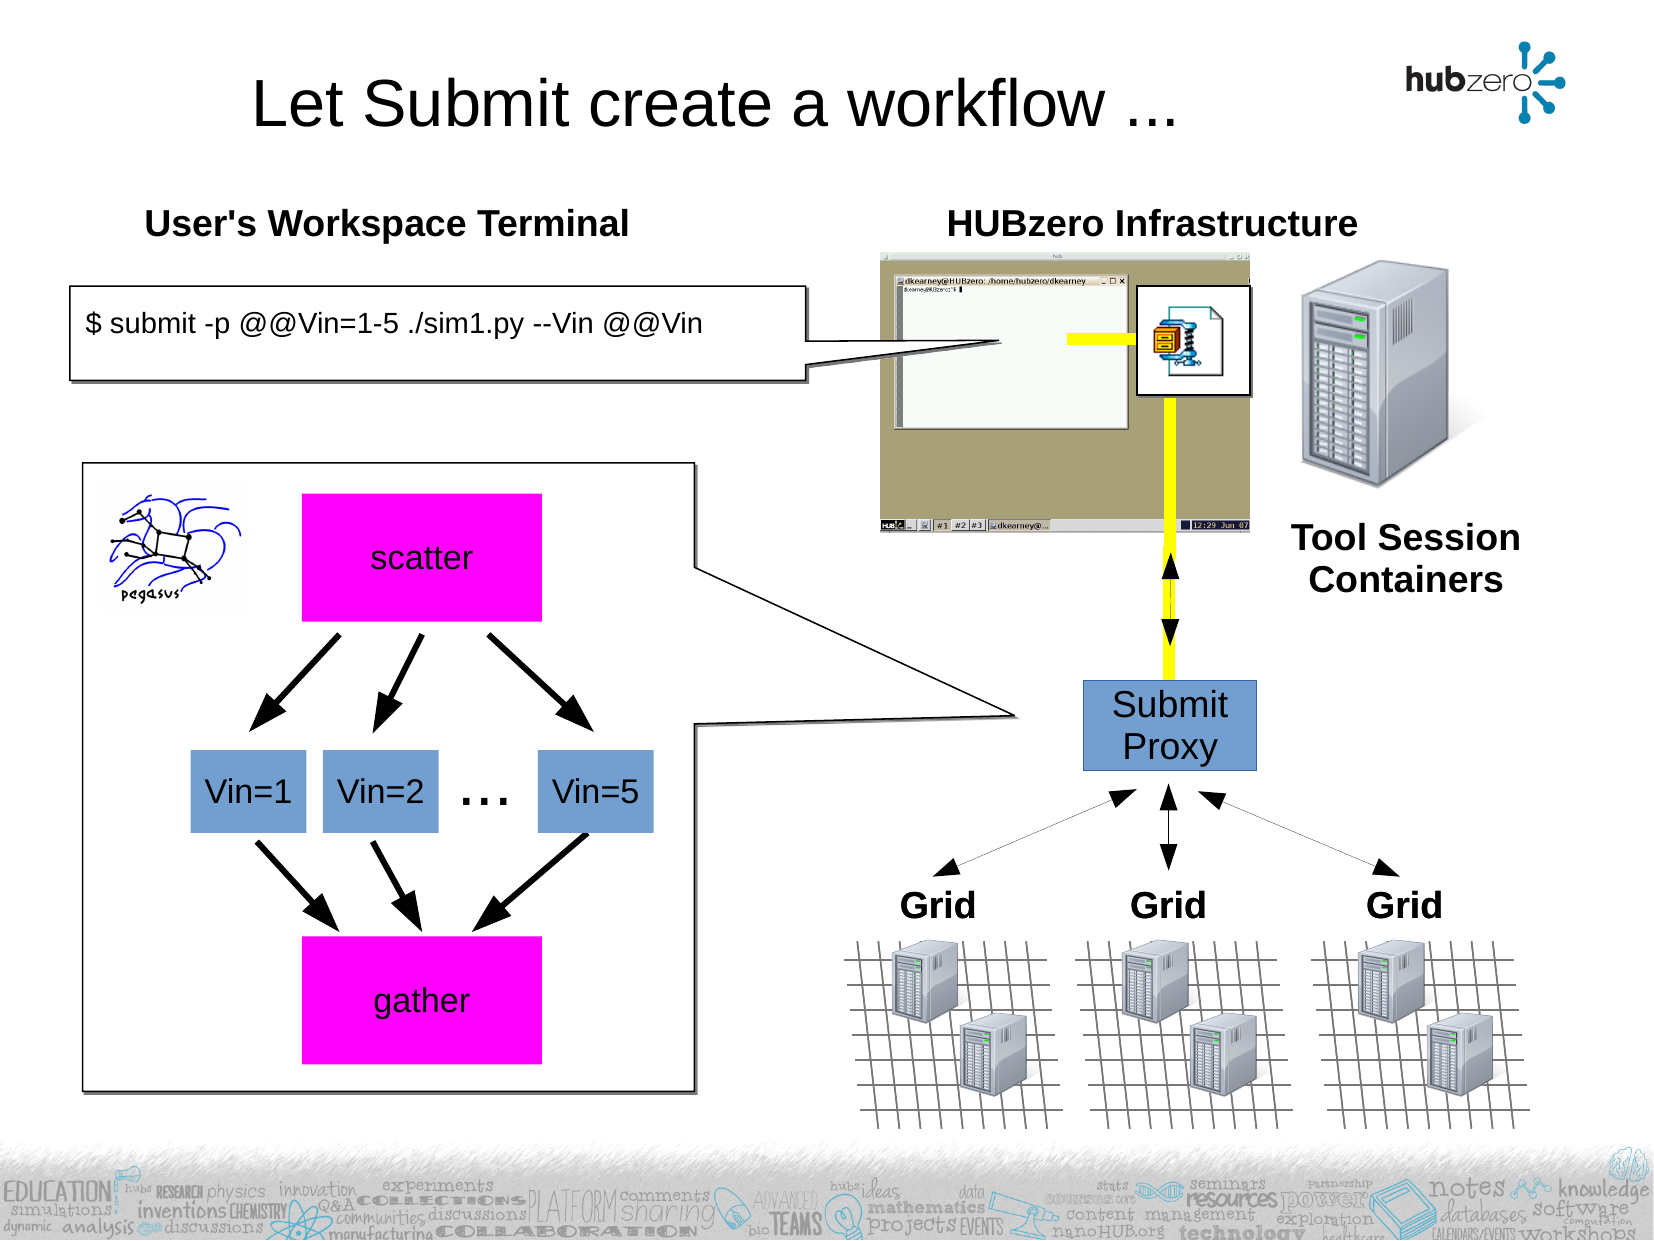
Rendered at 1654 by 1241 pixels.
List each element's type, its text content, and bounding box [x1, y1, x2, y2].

text_box $ submit -p @@Vin=1-5 ./sim1.py --Vin @@Vin [70, 299, 785, 398]
picture [1176, 396, 1250, 533]
text_box Grid [884, 876, 1003, 943]
text_box scatter [301, 493, 542, 622]
picture [880, 252, 1250, 533]
text_box Grid [1351, 876, 1470, 943]
picture [99, 479, 249, 612]
text_box [82, 462, 1015, 1092]
text_box gather [301, 936, 542, 1065]
title Let Submit create a workflow ... [82, 46, 1351, 161]
text_box ... [442, 737, 537, 843]
text_box Vin=2 [322, 750, 439, 833]
picture [879, 936, 1053, 1100]
text_box Vin=5 [537, 750, 654, 833]
text_box [1136, 286, 1250, 396]
picture [0, 1140, 1654, 1240]
text_box Grid [1115, 876, 1234, 943]
picture [1109, 936, 1283, 1100]
text_box Submit Proxy [1083, 680, 1257, 771]
text_box Vin=1 [190, 750, 307, 833]
picture [1345, 936, 1519, 1100]
text_box HUBzero Infrastructure [931, 195, 1419, 262]
picture [1145, 298, 1231, 385]
picture [1274, 252, 1507, 497]
picture [1402, 38, 1569, 127]
text_box [69, 286, 1000, 381]
text_box User's Workspace Terminal [129, 194, 698, 261]
text_box Tool Session Containers [1276, 509, 1537, 675]
